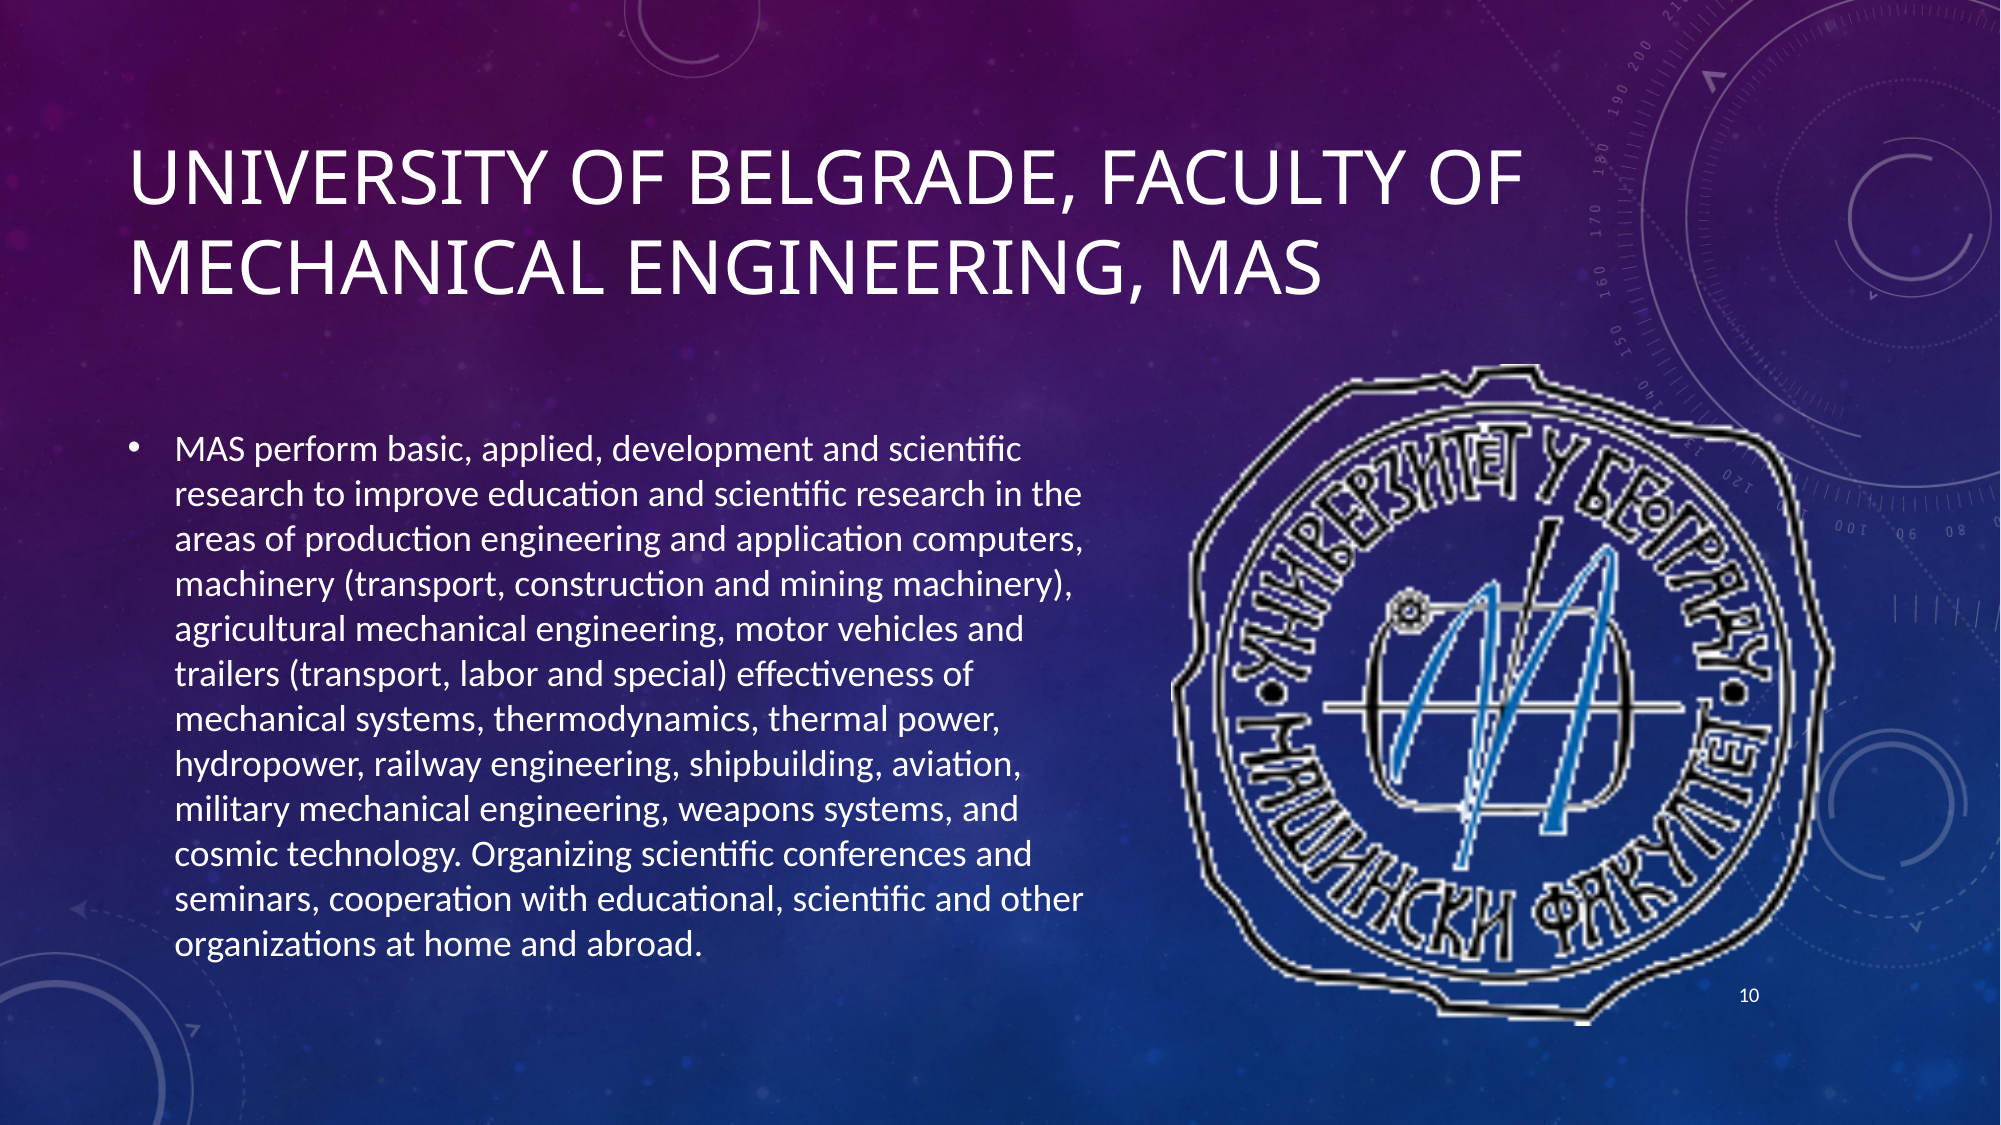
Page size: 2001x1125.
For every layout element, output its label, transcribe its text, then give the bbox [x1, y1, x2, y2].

list MAS perform basic, applied, development and scientific research to improve education and scientific research in the areas of production engineering and application computers, machinery (transport, construction and mining machinery), agricultural mechanical engineering, motor vehicles and trailers (transport, labor and special) effectiveness of mechanical systems, thermodynamics, thermal power, hydropower, railway engineering, shipbuilding, aviation, military mechanical engineering, weapons systems, and cosmic technology. Organizing scientific conferences and seminars, cooperation with educational, scientific and other organizations at home and abroad. [112, 351, 1110, 1037]
title University of Belgrade, Faculty of mechanical engineering, MAS [112, 99, 1775, 339]
picture [0, 0, 2001, 1125]
